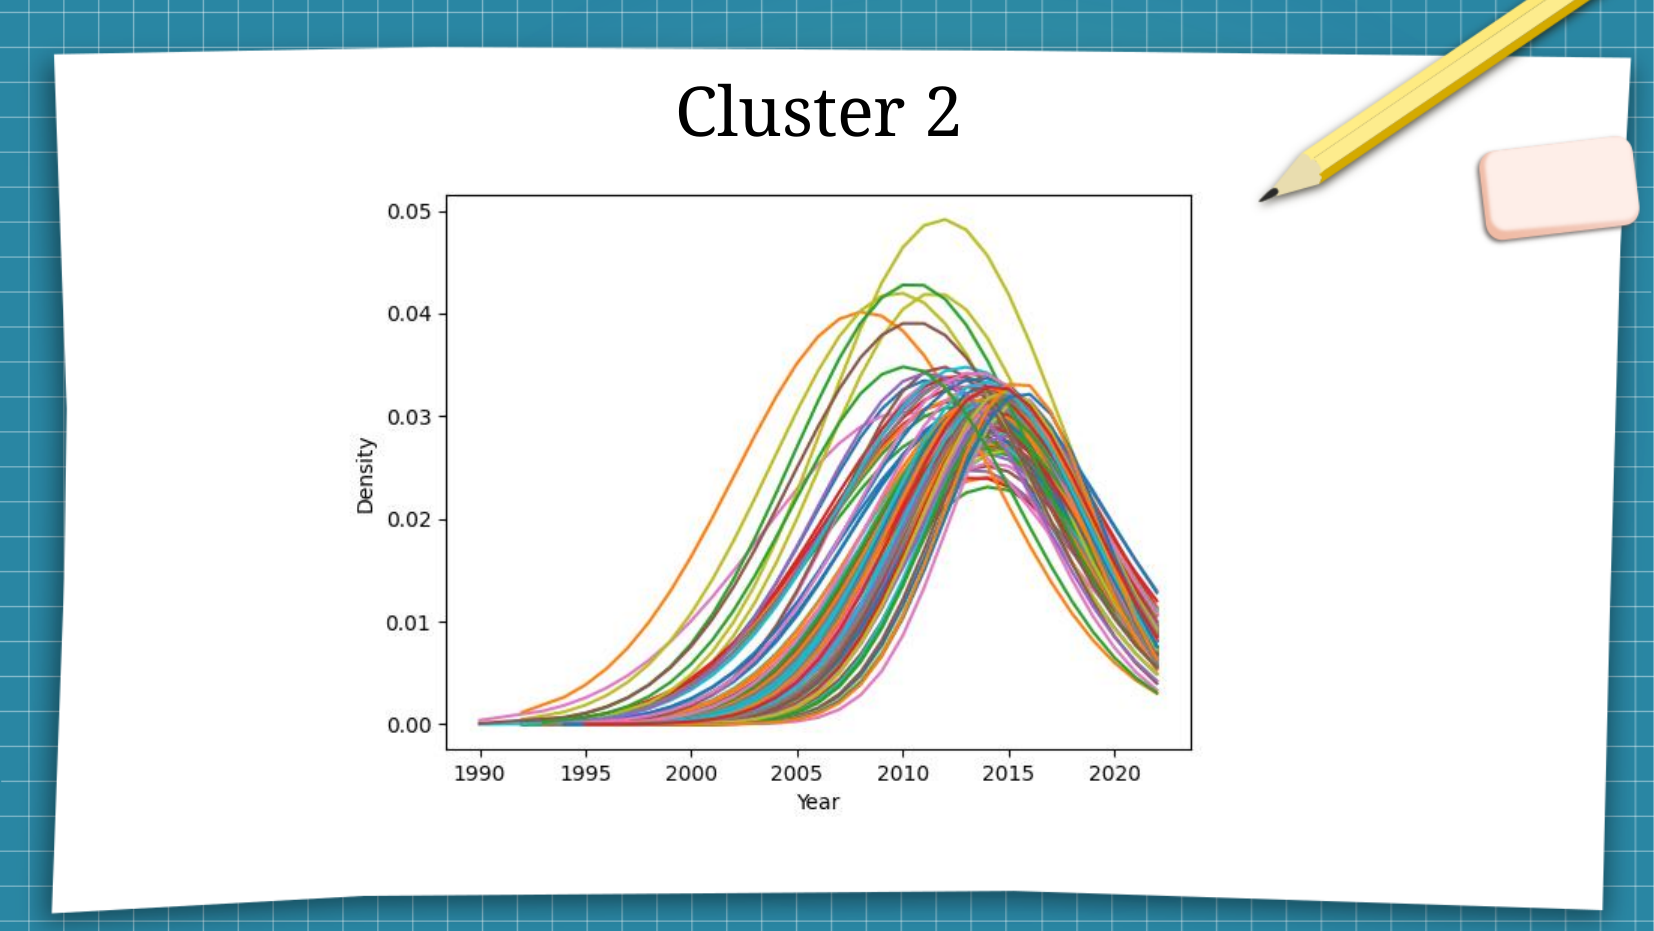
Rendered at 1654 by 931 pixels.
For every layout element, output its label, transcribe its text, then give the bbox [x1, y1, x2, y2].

title Cluster 2 [75, 32, 1564, 188]
picture [0, 0, 1654, 931]
